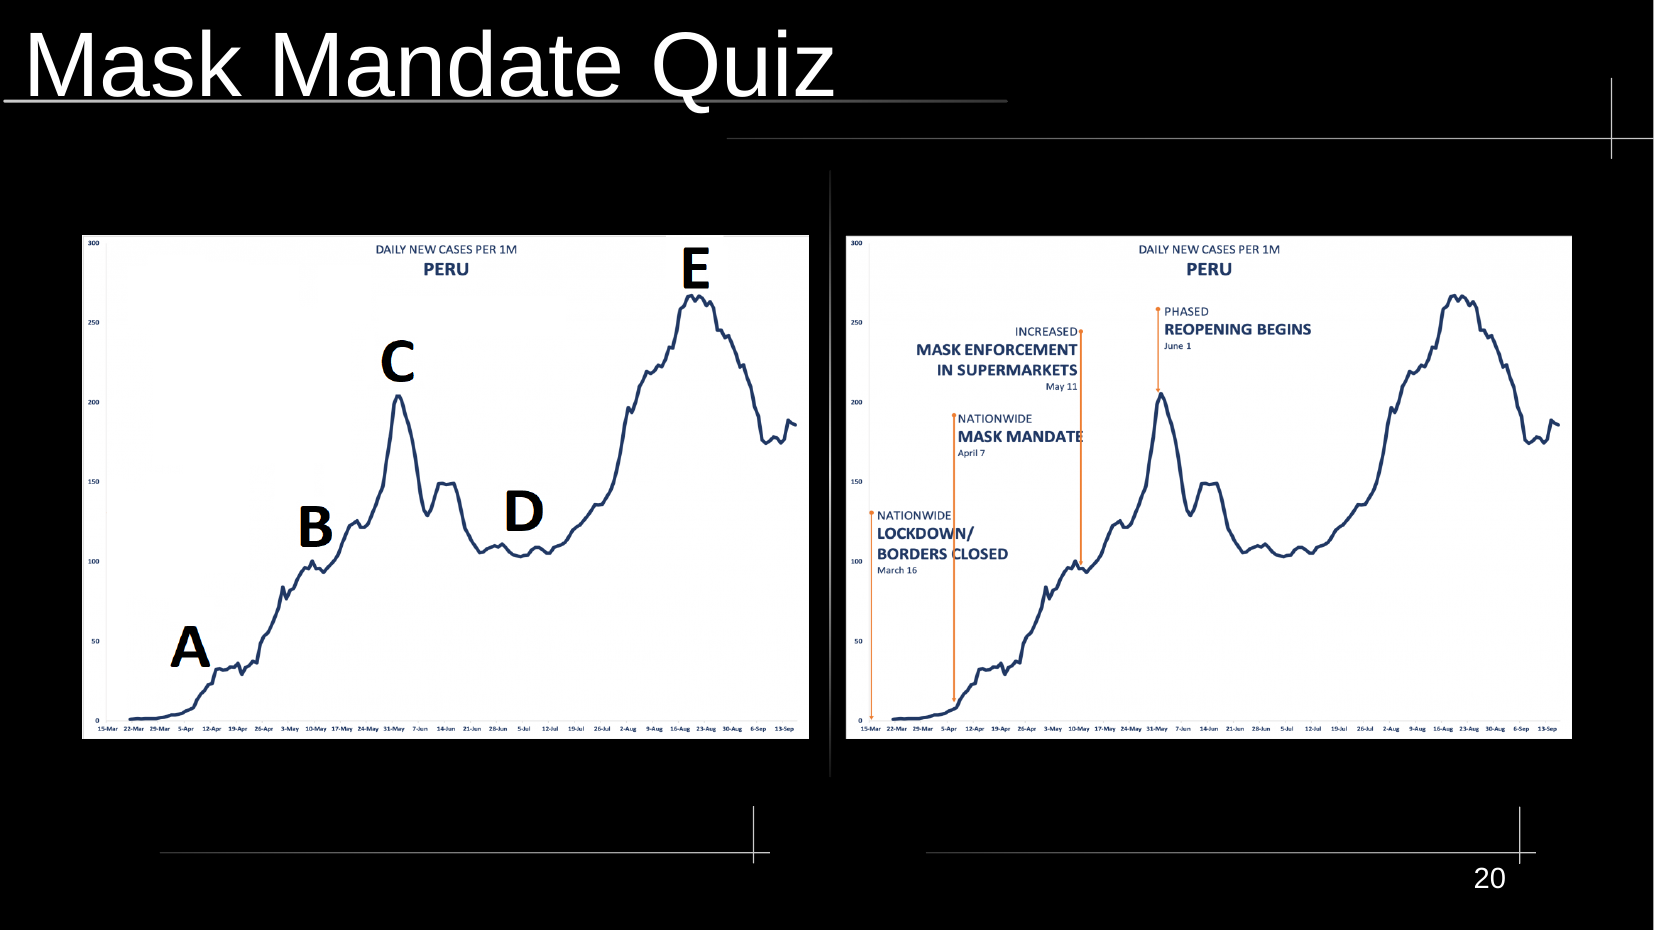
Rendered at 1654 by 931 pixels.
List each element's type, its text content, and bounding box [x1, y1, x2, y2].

title Mask Mandate Quiz [23, 11, 1589, 119]
picture [845, 235, 1572, 739]
picture [82, 235, 809, 739]
